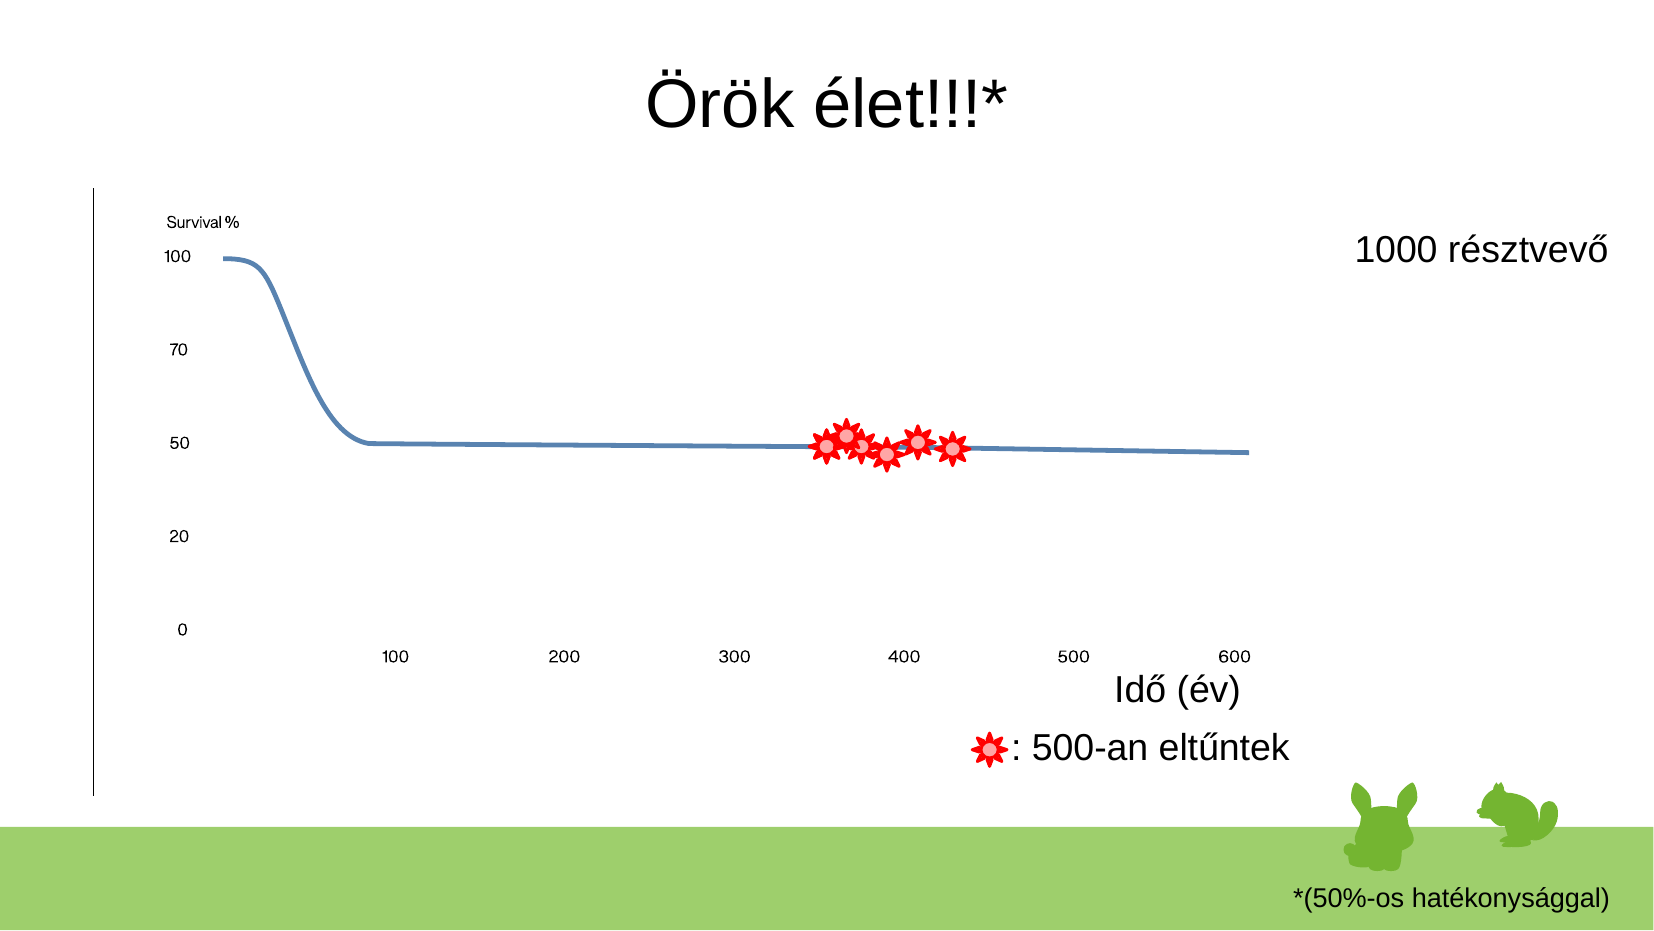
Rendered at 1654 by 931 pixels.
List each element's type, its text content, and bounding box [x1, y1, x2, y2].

text_box [824, 456, 830, 464]
picture [92, 188, 1320, 796]
text_box *(50%-os hatékonysággal) [1256, 875, 1647, 924]
text_box [915, 425, 921, 433]
text_box [884, 437, 890, 445]
text_box [809, 419, 908, 467]
text_box [928, 439, 936, 445]
text_box [858, 456, 864, 464]
text_box [897, 430, 931, 457]
text_box [915, 452, 921, 460]
title Örök élet!!!* [88, 29, 1565, 178]
text_box [987, 733, 993, 740]
text_box [972, 737, 1008, 767]
text_box : 500-an eltűntek [922, 719, 1342, 819]
text_box [884, 464, 890, 472]
text_box Idő (év) [1099, 661, 1298, 719]
text_box 1000 résztvevő [1339, 221, 1641, 610]
text_box [935, 432, 971, 466]
